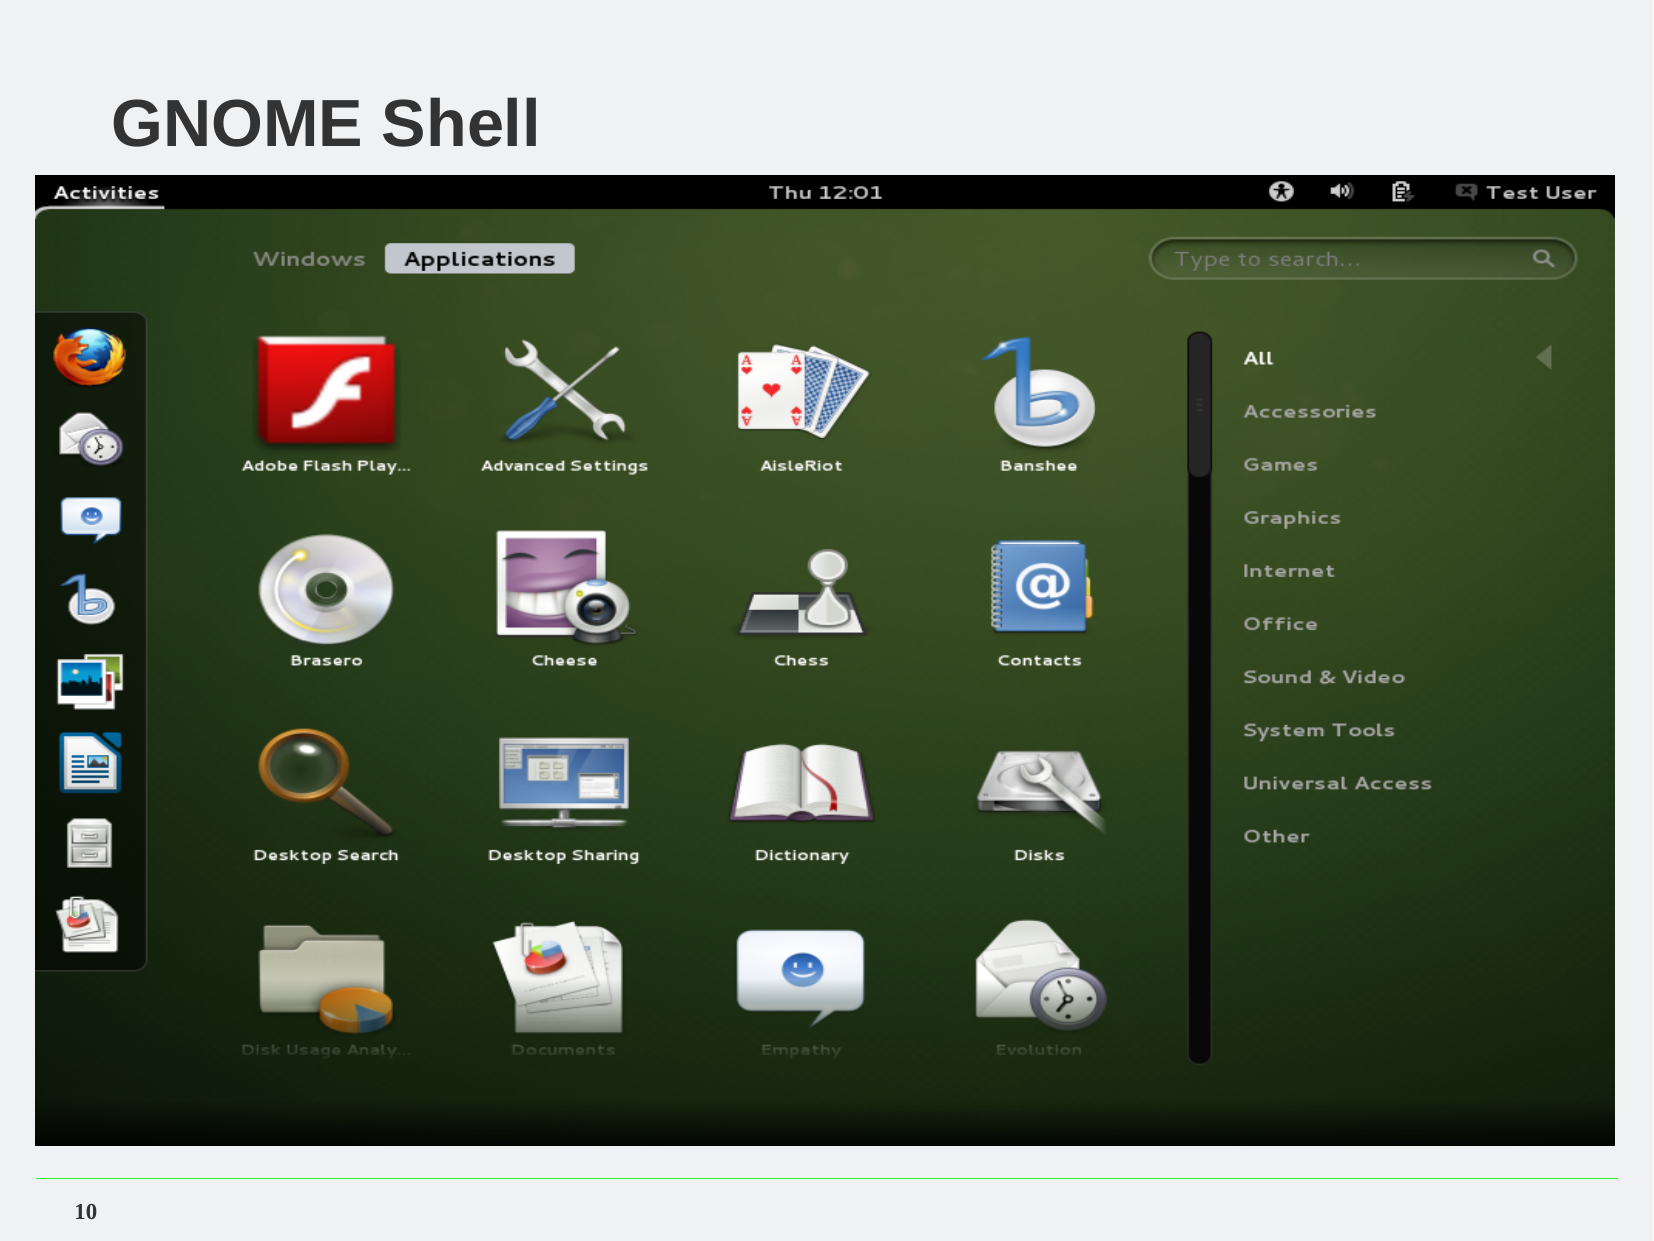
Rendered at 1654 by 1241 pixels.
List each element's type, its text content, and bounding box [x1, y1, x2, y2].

picture [0, 0, 1654, 1241]
title GNOME Shell [111, 49, 1571, 175]
